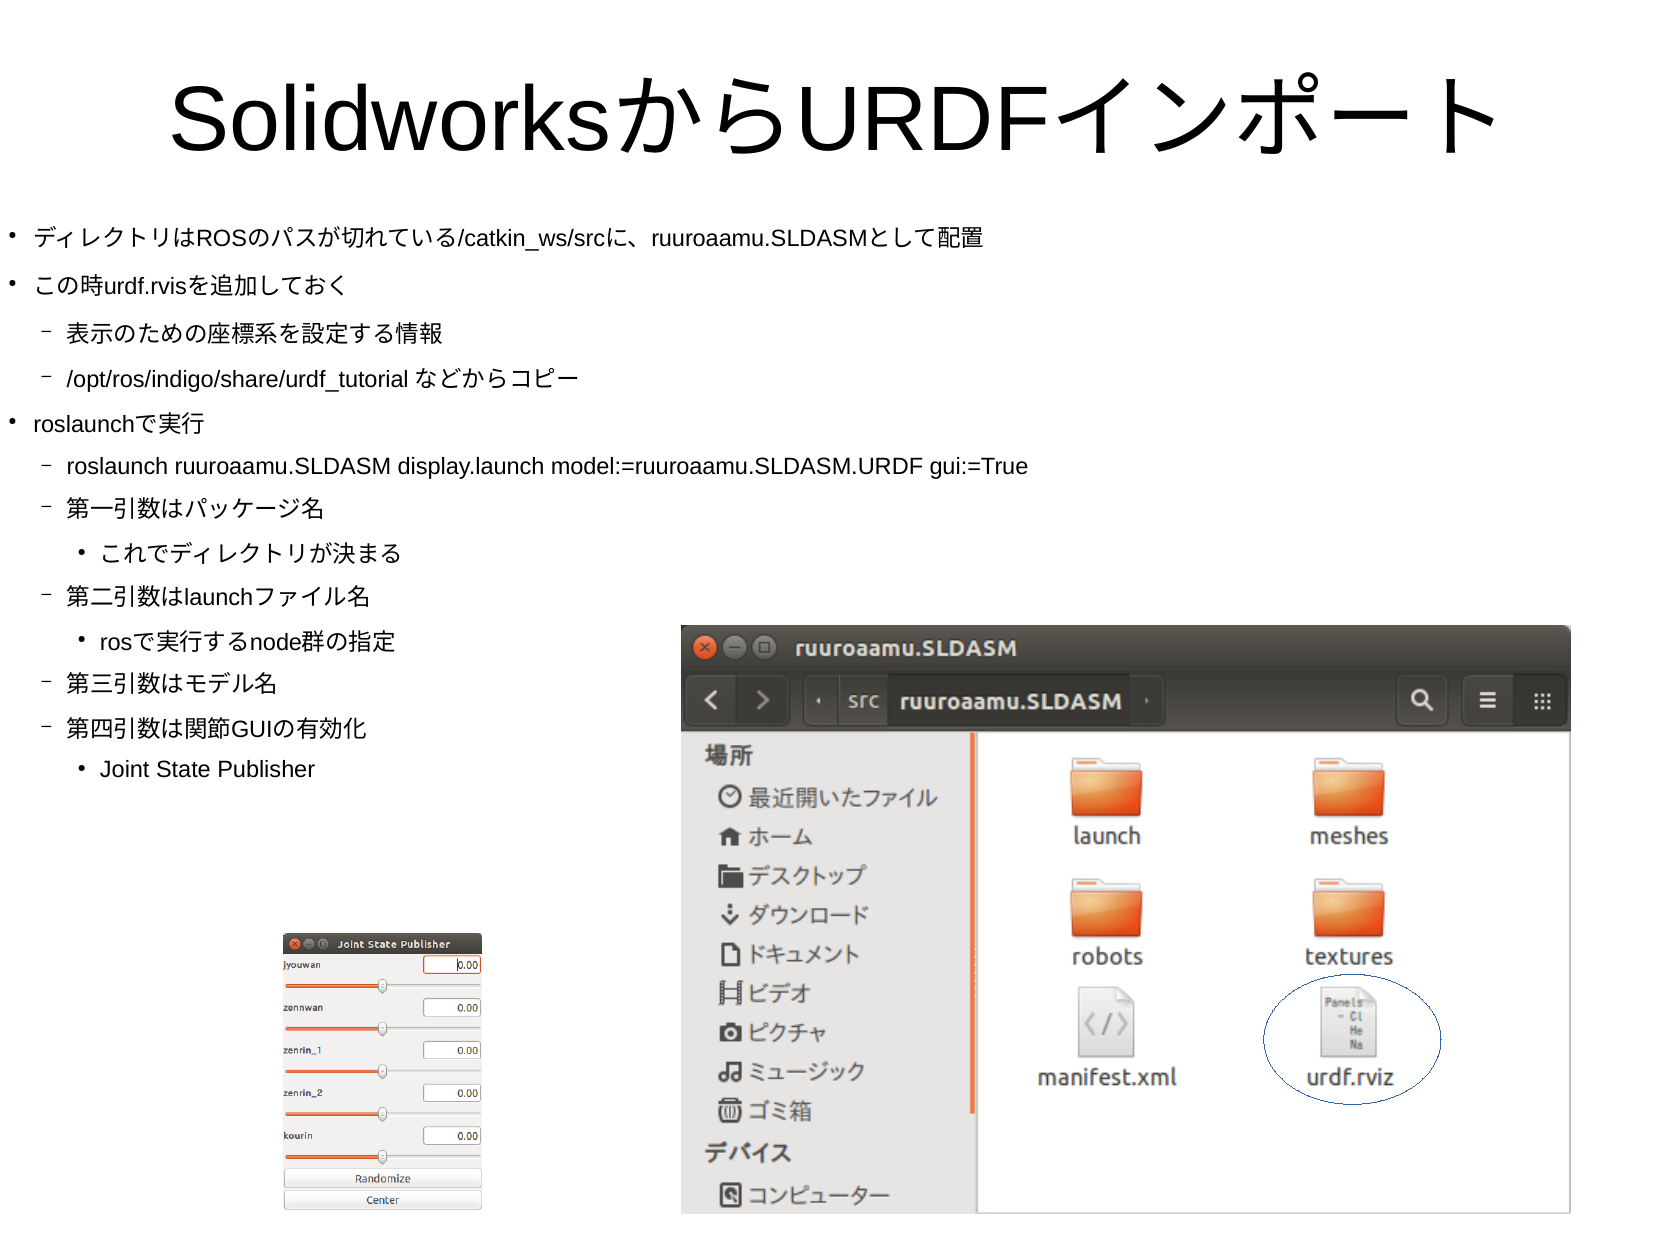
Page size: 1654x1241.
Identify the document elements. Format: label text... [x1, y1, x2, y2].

picture [283, 933, 482, 1210]
list ディレクトリはROSのパスが切れている/catkin_ws/srcに、ruuroaamu.SLDASMとして配置 この時urdf.rvisを追加しておく 表示のための座標系を設定する情報 /opt/ros/indigo/share/urdf_tutorial などからコピー roslaunchで実行 roslaunch ruuroaamu.SLDASM display.launch model:=ruuroaamu.SLDASM.URDF gui:=True 第一引数はパッケージ名 これでディレクトリが決まる 第二引数はlaunchファイル名 rosで実行するnode群の指定 第三引数はモデル名 第四引数は関節GUIの有効化 Joint State Publisher [0, 219, 1654, 792]
picture [681, 625, 1571, 1214]
title SolidworksからURDFインポート [94, 23, 1583, 198]
